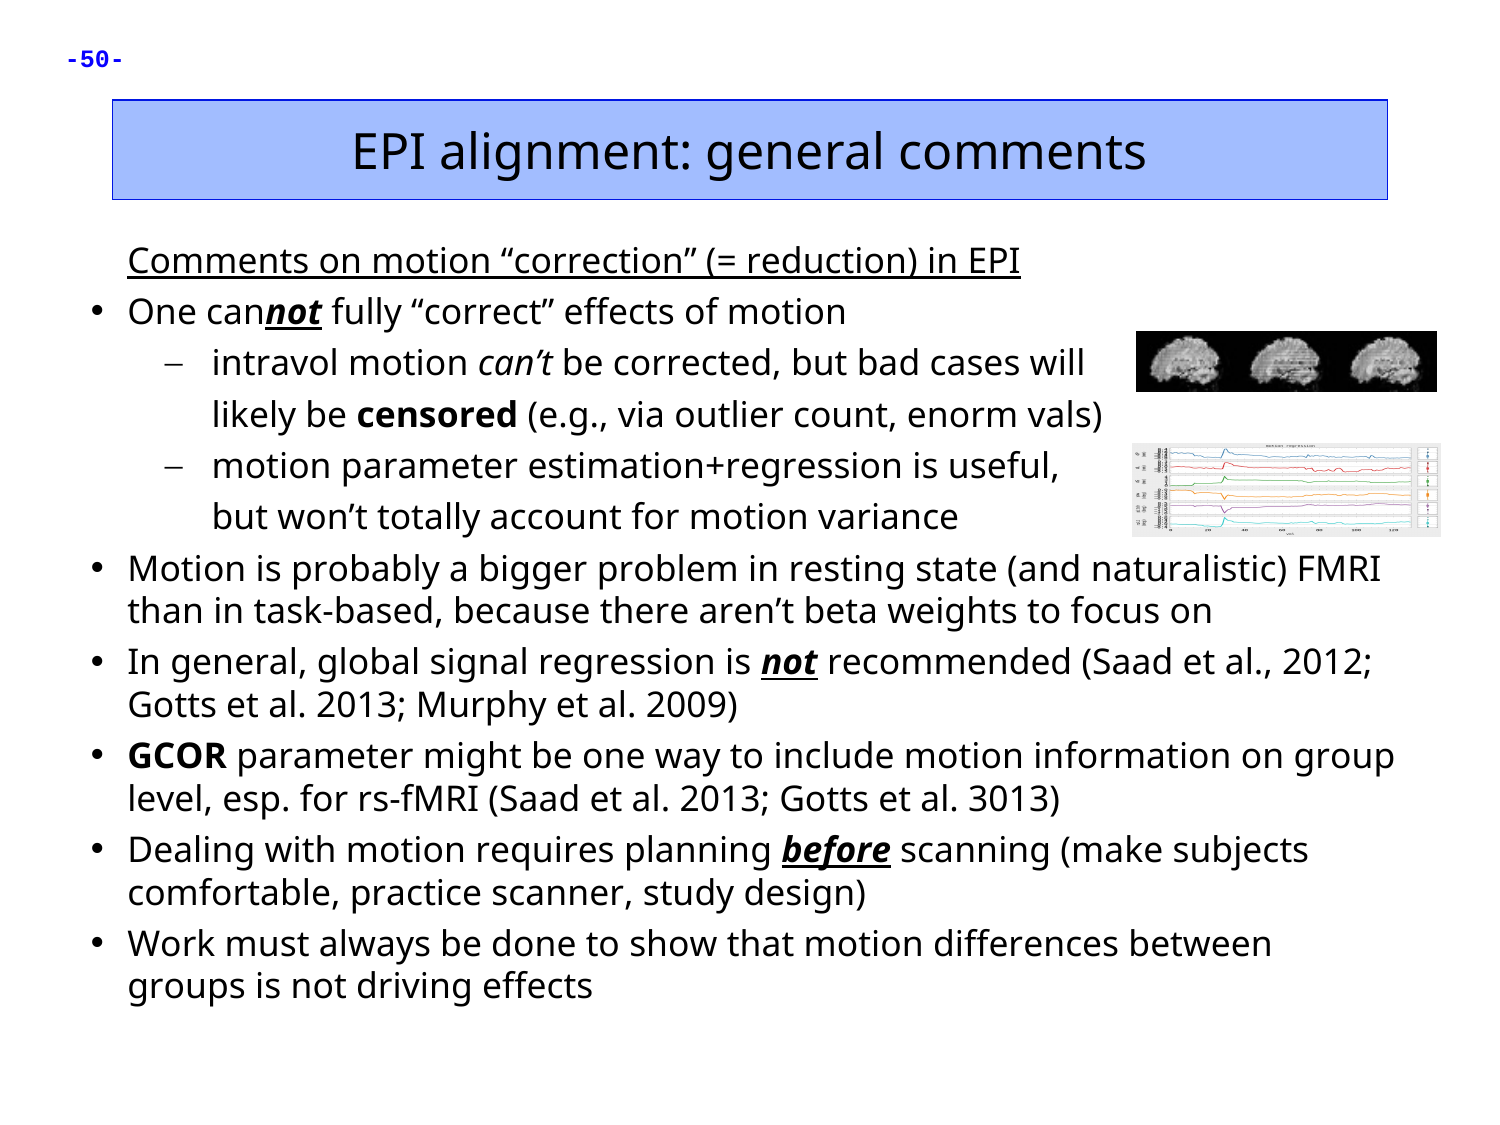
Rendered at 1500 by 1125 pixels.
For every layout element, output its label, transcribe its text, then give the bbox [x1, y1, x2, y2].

text_box EPI alignment: general comments [112, 99, 1388, 200]
picture [1132, 443, 1441, 537]
text_box Comments on motion “correction” (= reduction) in EPI One cannot fully “correct” effects of motion intravol motion can’t be corrected, but bad cases will likely be censored (e.g., via outlier count, enorm vals) motion parameter estimation+regression is useful, but won’t totally account for motion variance Motion is probably a bigger problem in resting state (and naturalistic) FMRI than in task-based, because there aren’t beta weights to focus on In general, global signal regression is not recommended (Saad et al., 2012; Gotts et al. 2013; Murphy et al. 2009) GCOR parameter might be one way to include motion information on group level, esp. for rs-fMRI (Saad et al. 2013; Gotts et al. 3013) Dealing with motion requires planning before scanning (make subjects comfortable, practice scanner, study design) Work must always be done to show that motion differences between groups is not driving effects [75, 230, 1412, 817]
picture [1136, 331, 1437, 392]
